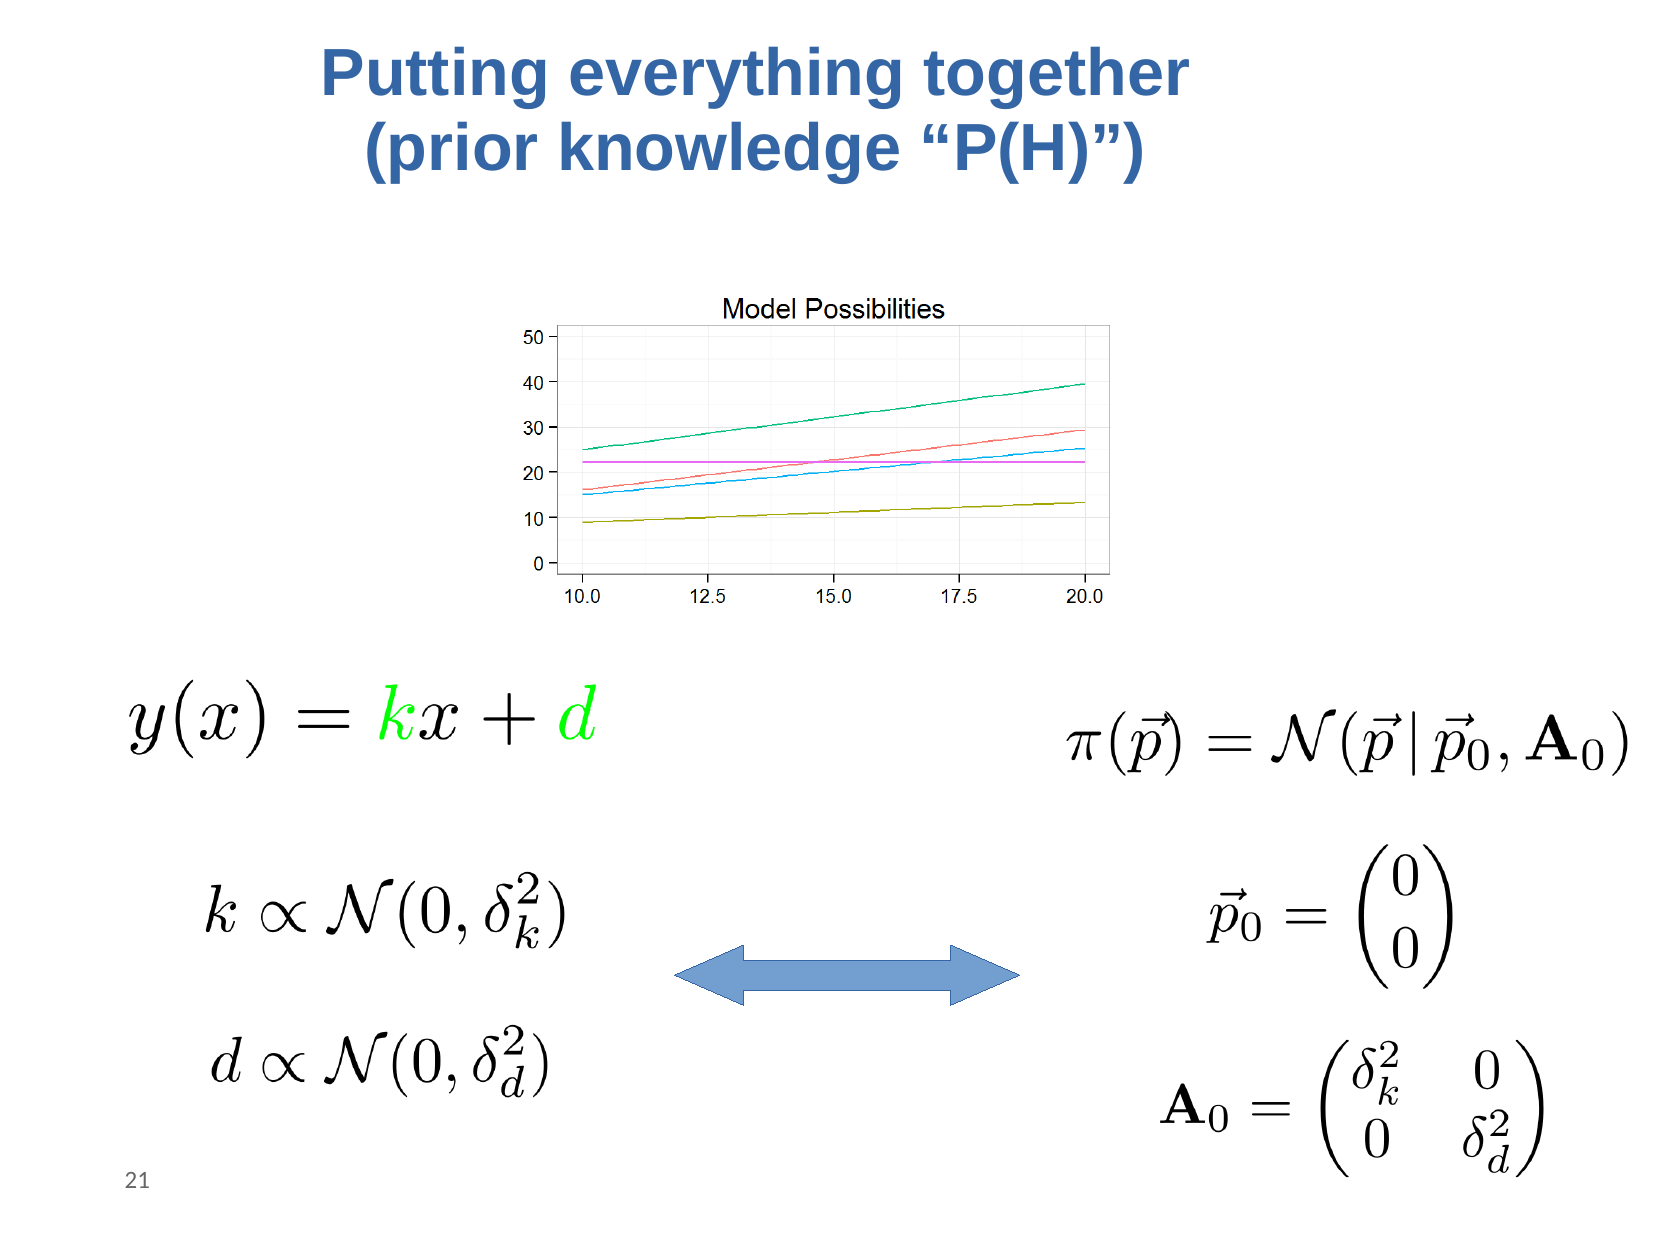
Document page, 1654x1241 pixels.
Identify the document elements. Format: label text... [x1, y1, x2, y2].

picture [120, 674, 604, 759]
picture [510, 285, 1116, 616]
picture [209, 1020, 555, 1099]
picture [203, 865, 571, 956]
picture [1065, 702, 1635, 781]
picture [1156, 1034, 1546, 1180]
text_box [674, 945, 1020, 1006]
title Putting everything together (prior knowledge “P(H)”) [147, 5, 1365, 213]
picture [1203, 839, 1456, 991]
